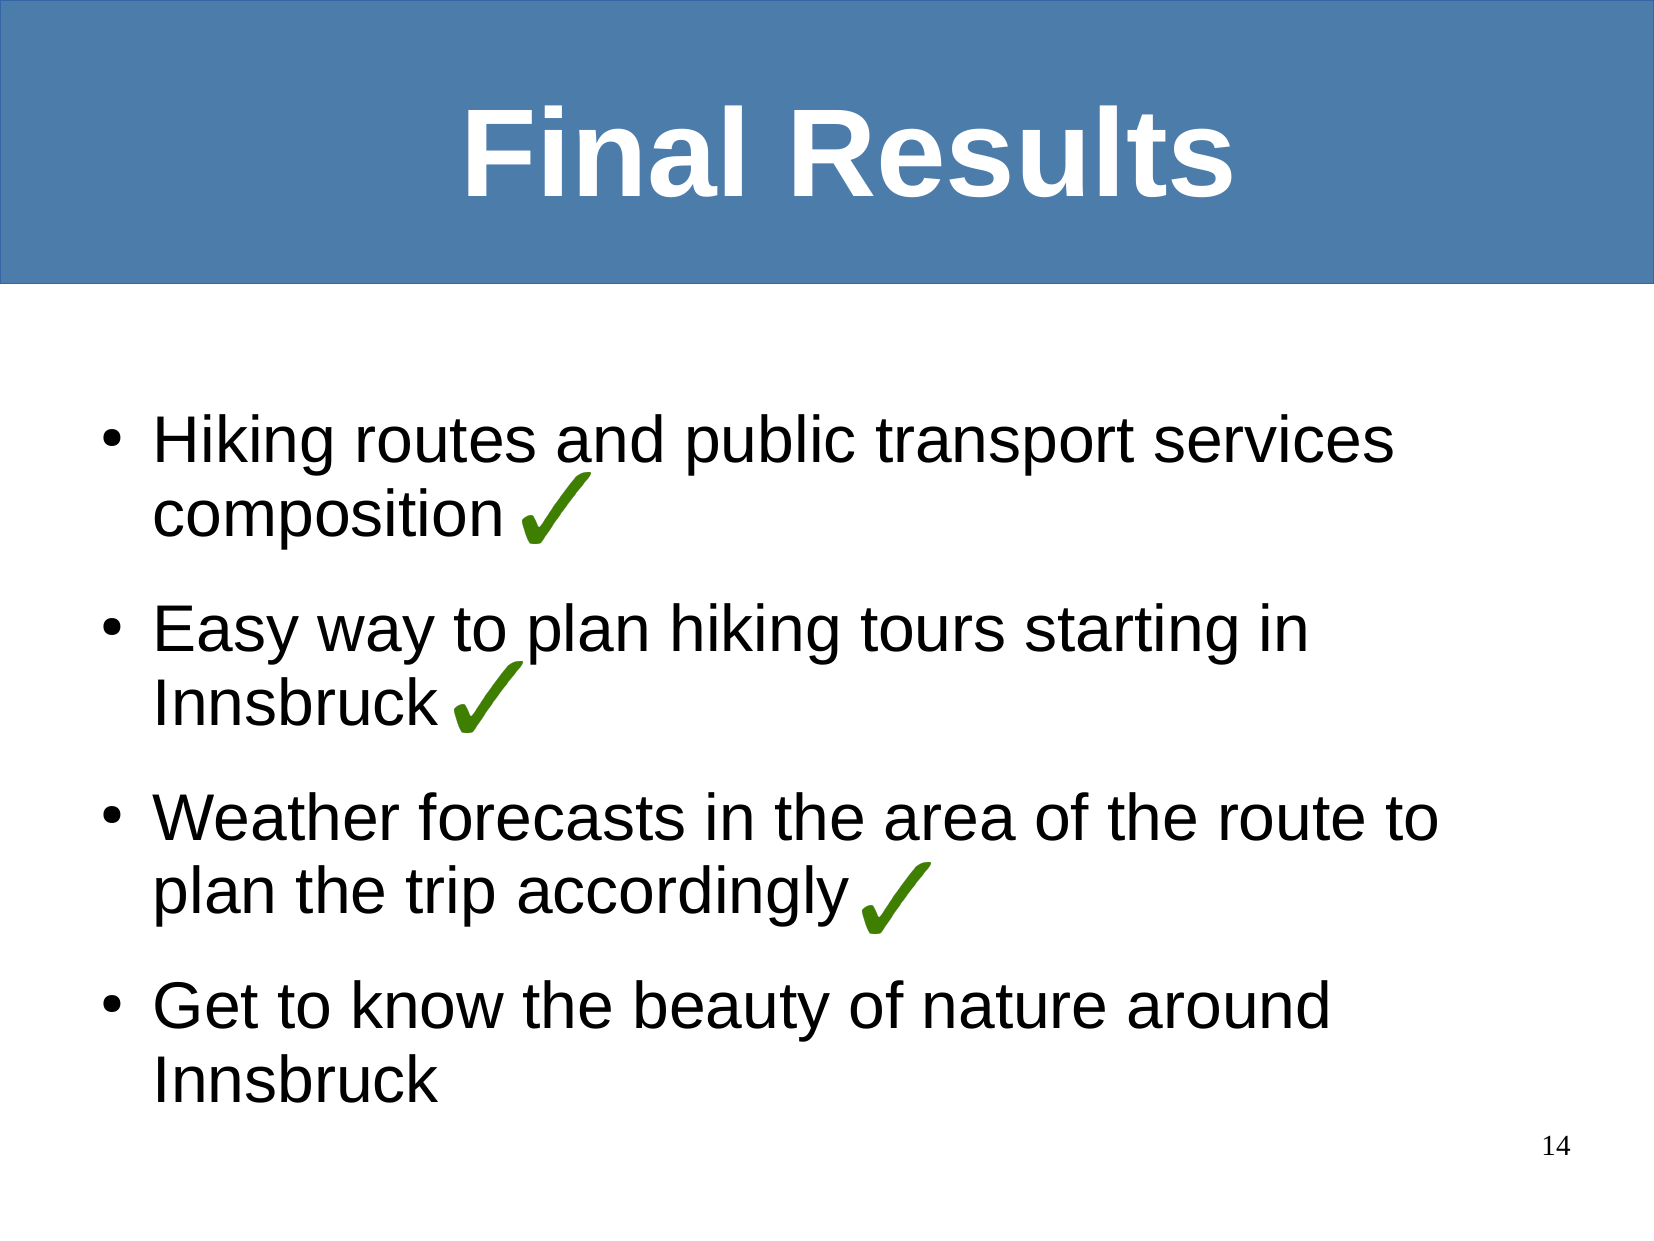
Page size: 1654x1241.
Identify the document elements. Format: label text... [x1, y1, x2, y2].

text_box [0, 0, 1654, 284]
picture [454, 661, 523, 733]
picture [862, 862, 931, 934]
picture [522, 472, 591, 544]
title Final Results [82, 49, 1571, 257]
list Hiking routes and public transport services composition Easy way to plan hiking tours starting in Innsbruck Weather forecasts in the area of the route to plan the trip accordingly Get to know the beauty of nature around Innsbruck [82, 402, 1571, 1123]
